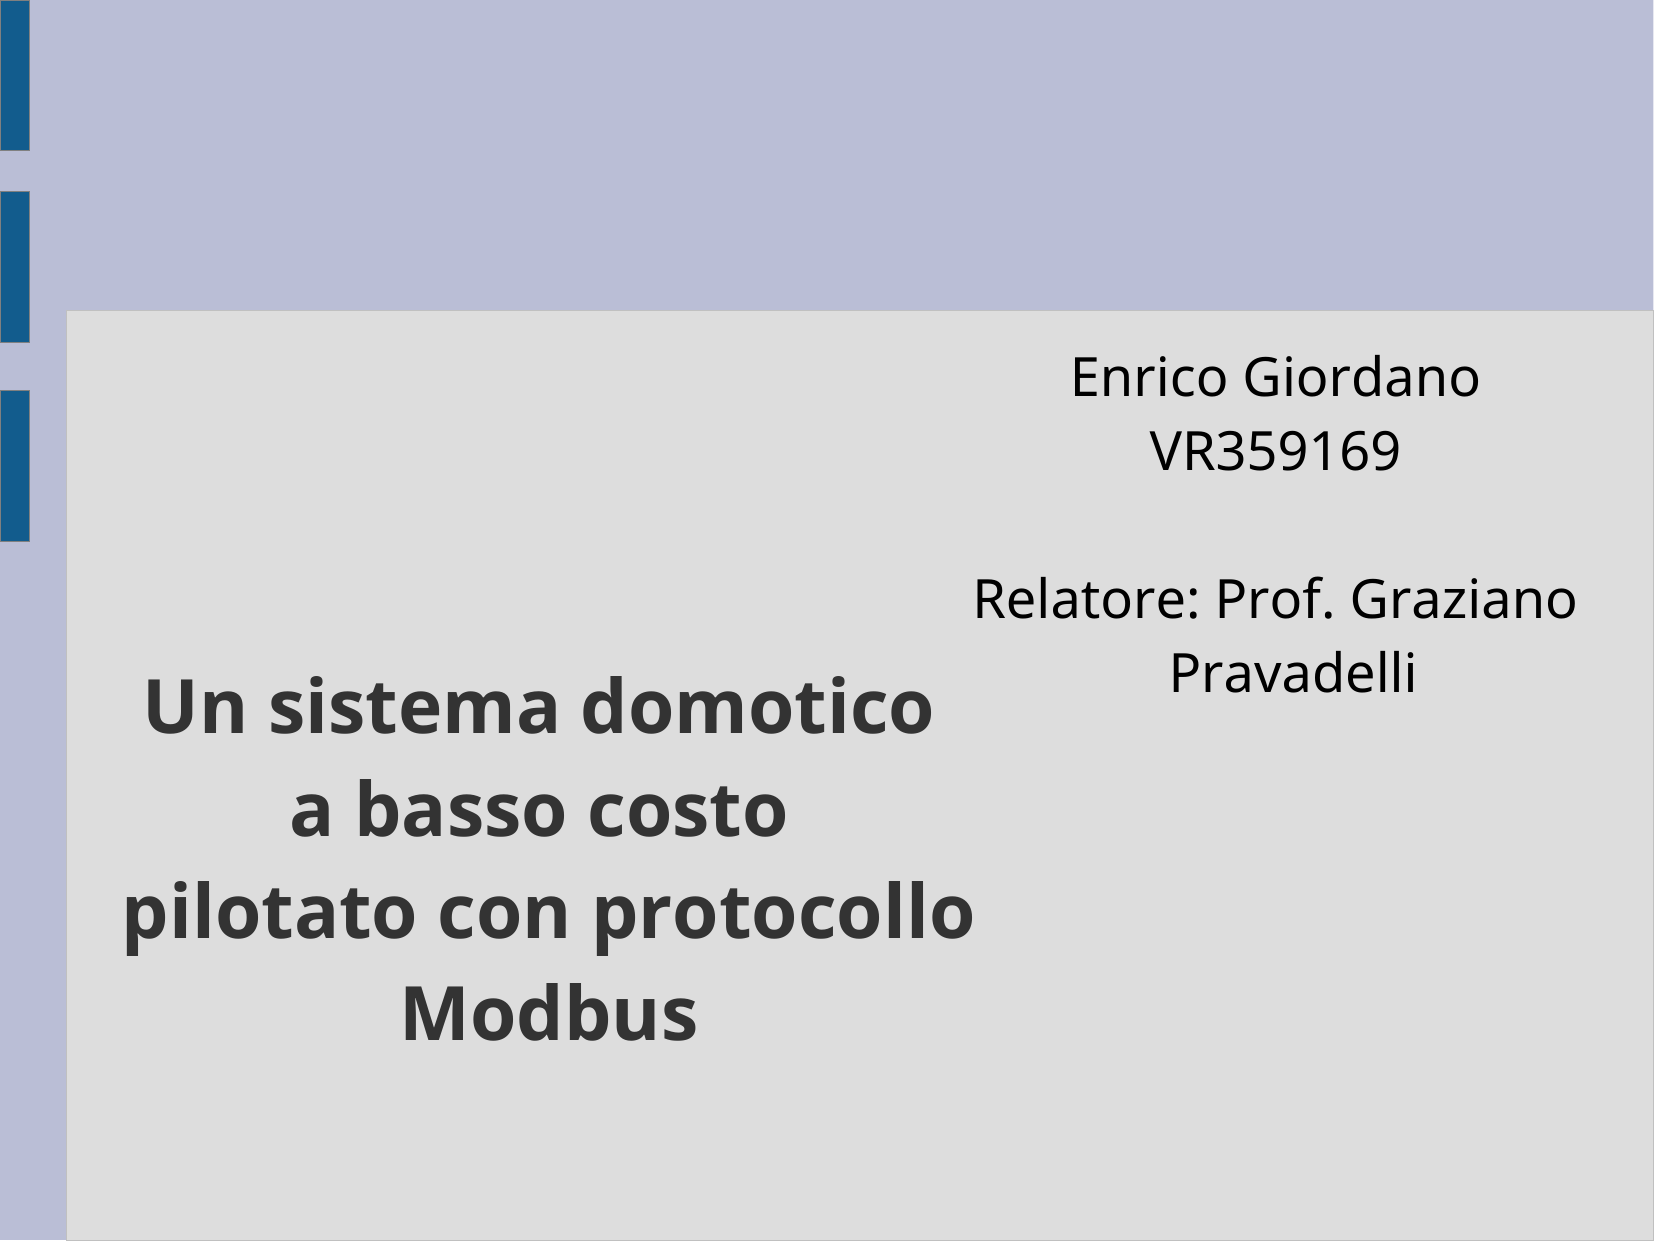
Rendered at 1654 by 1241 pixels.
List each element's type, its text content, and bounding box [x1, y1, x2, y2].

title Un sistema domotico a basso costo pilotato con protocollo Modbus [11, 710, 1087, 1007]
subtitle Enrico Giordano VR359169 Relatore: Prof. Graziano Pravadelli [897, 291, 1654, 756]
